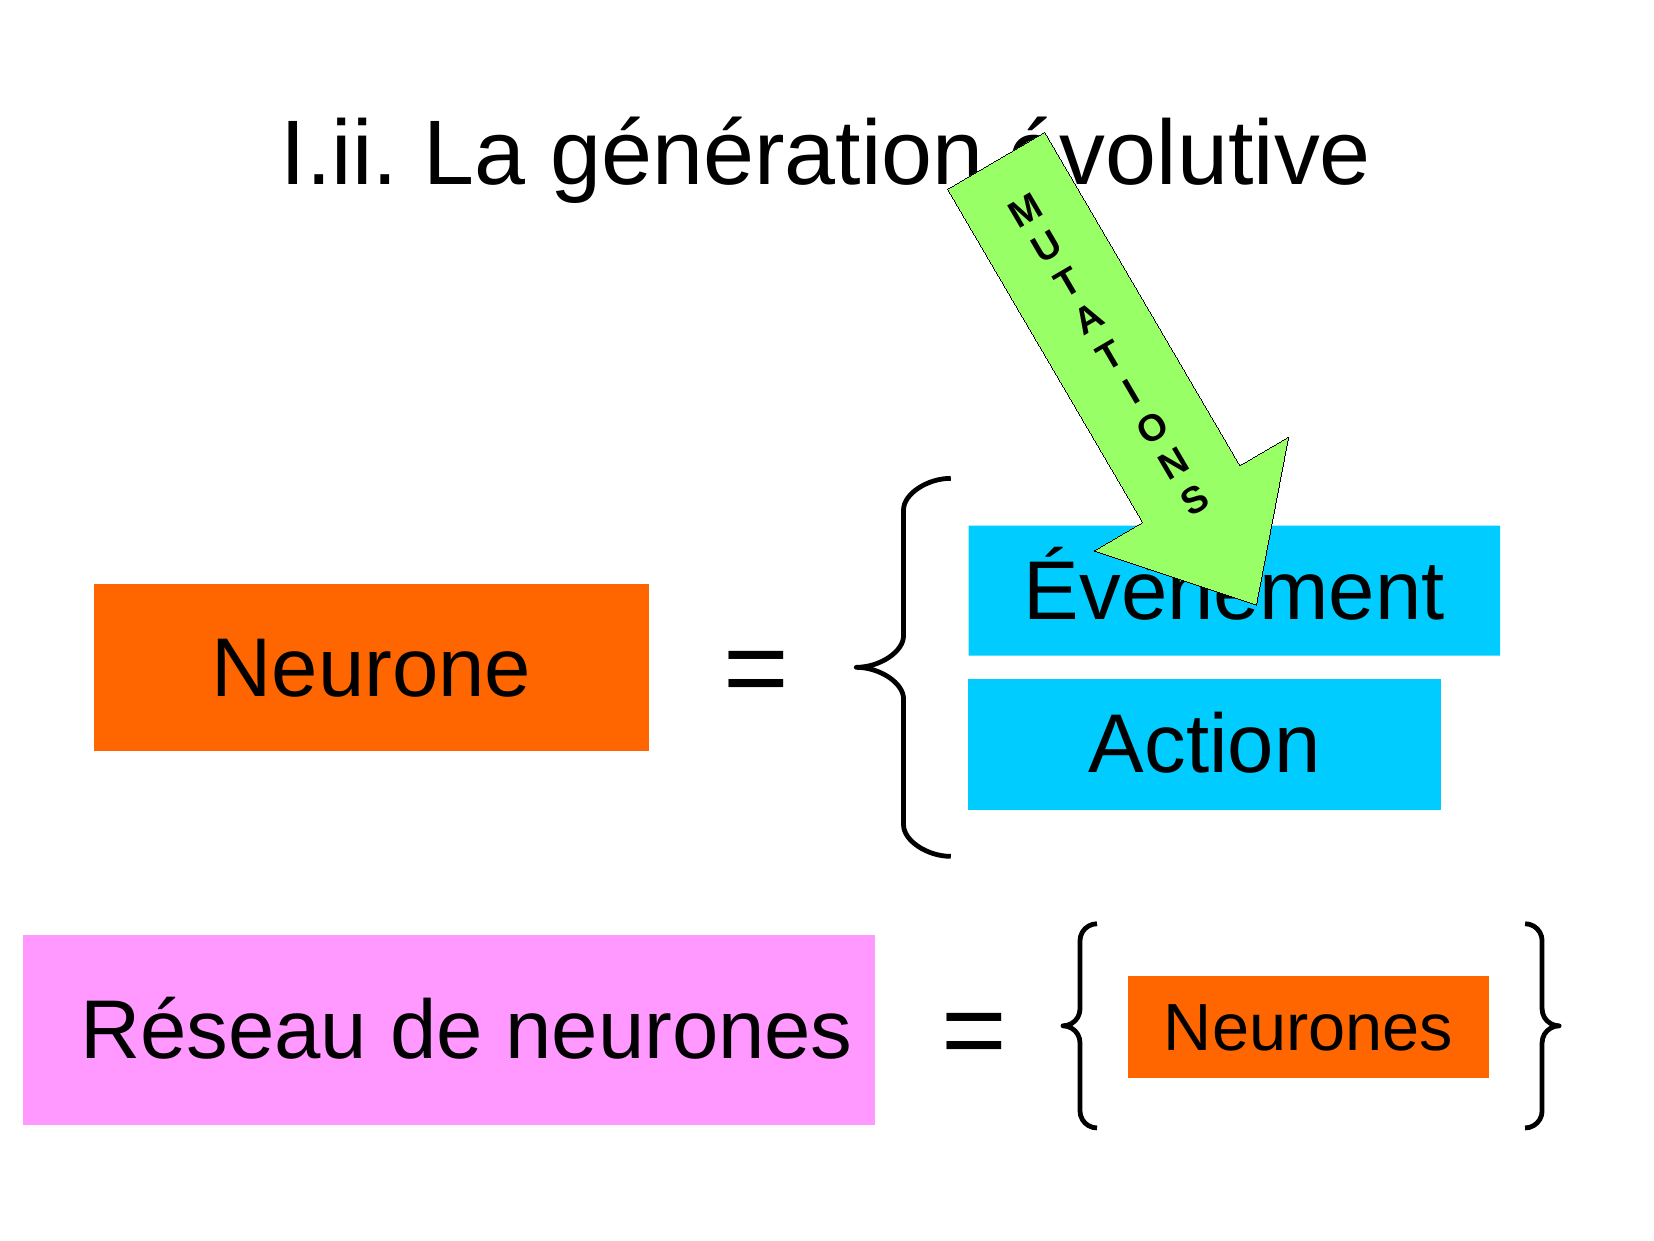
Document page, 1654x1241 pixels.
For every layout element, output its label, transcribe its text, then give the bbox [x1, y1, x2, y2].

text_box Neurone [94, 584, 649, 751]
text_box Neurones [1128, 976, 1489, 1078]
text_box = [927, 959, 1023, 1101]
text_box Réseau de neurones [23, 935, 875, 1125]
text_box = [708, 597, 805, 739]
text_box Évènement [968, 525, 1501, 656]
text_box Action [968, 679, 1441, 810]
title I.ii. La génération évolutive [82, 49, 1571, 257]
text_box M U T A T I O N S [947, 132, 1289, 606]
